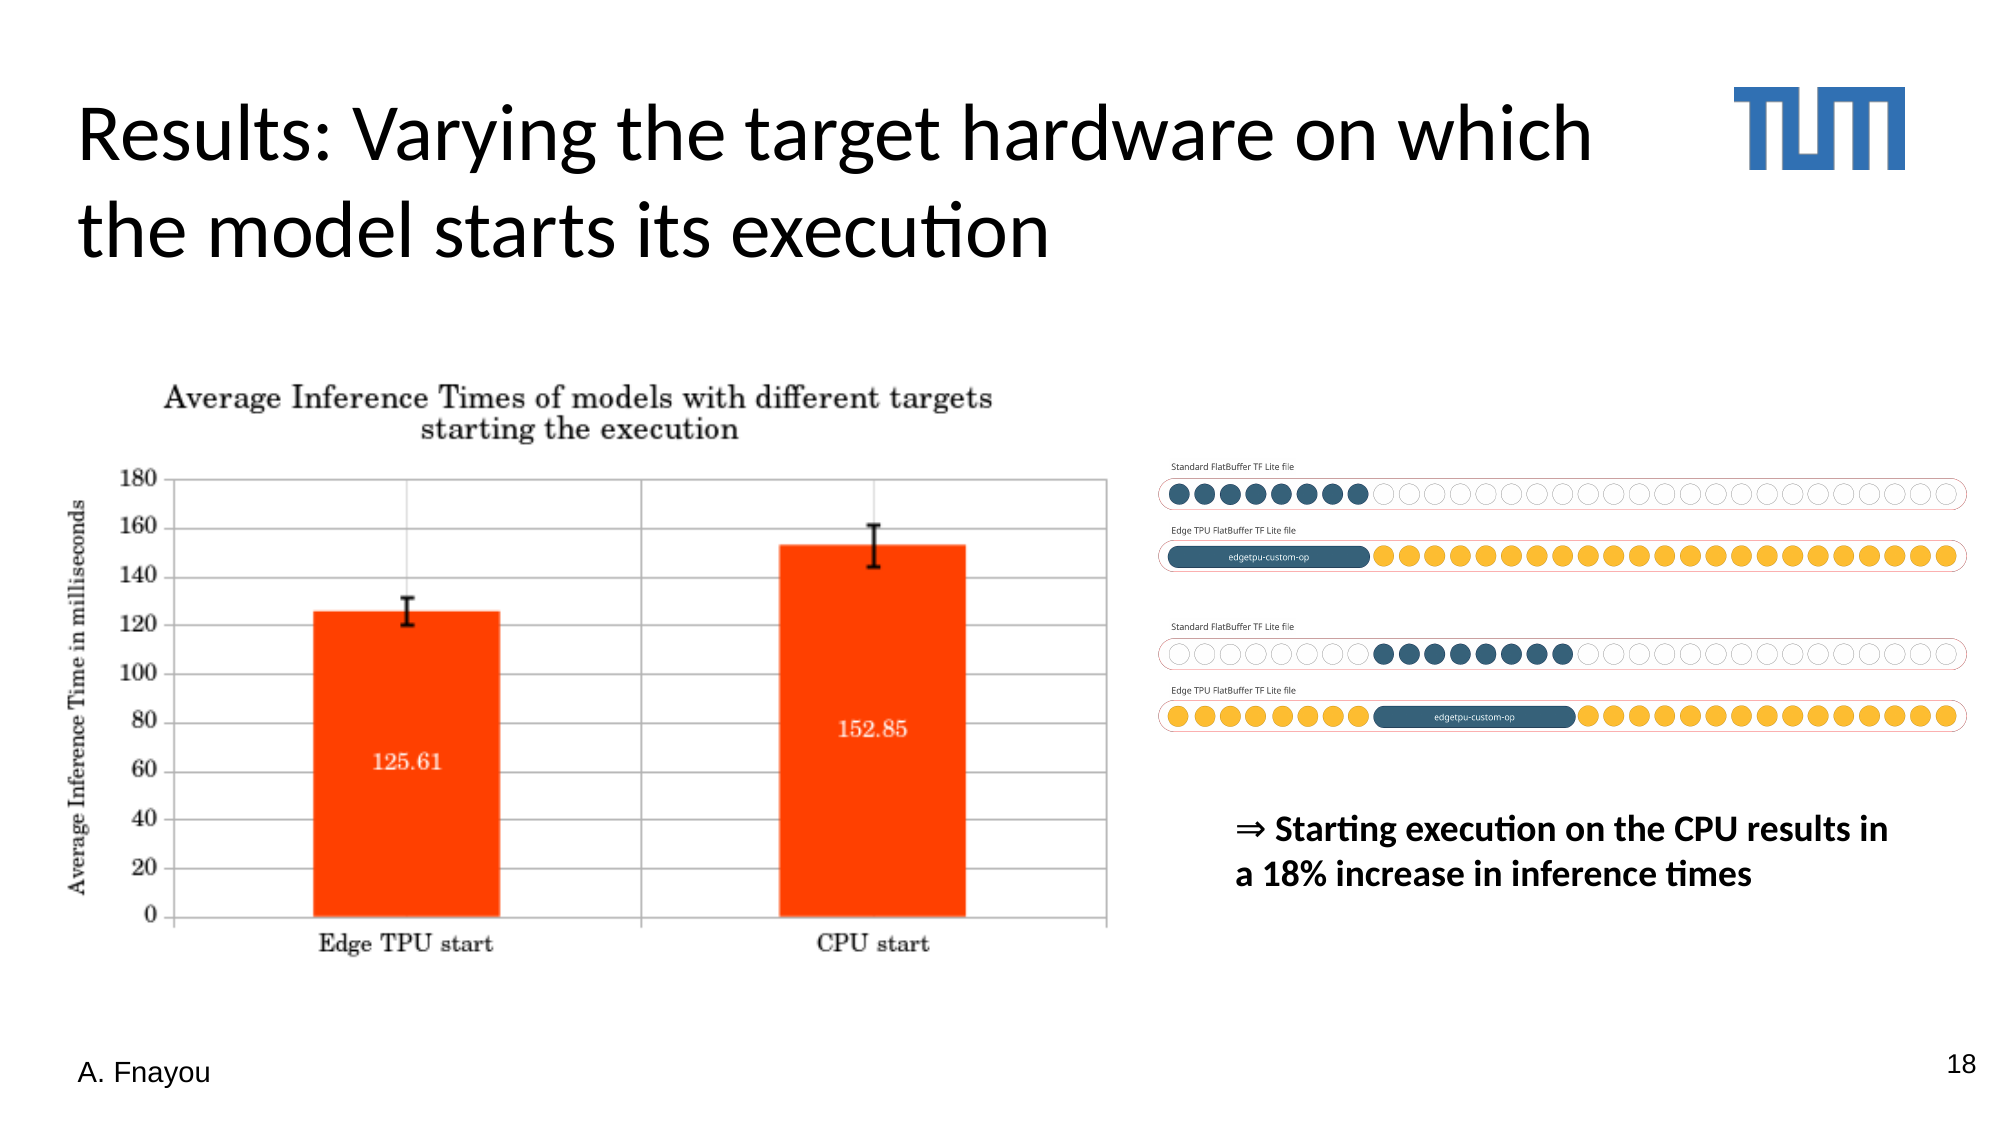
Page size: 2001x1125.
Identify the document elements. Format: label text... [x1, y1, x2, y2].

text_box ⇒ Starting execution on the CPU results in a 18% increase in inference times [1220, 788, 1905, 909]
picture [30, 352, 1128, 970]
picture [1155, 615, 1970, 735]
slide_number <number> [1871, 1038, 1992, 1125]
picture [1734, 87, 1905, 170]
text_box A. Fnayou [62, 1038, 233, 1104]
text_box Results: Varying the target hardware on which the model starts its execution [62, 64, 1698, 485]
picture [1155, 455, 1970, 575]
